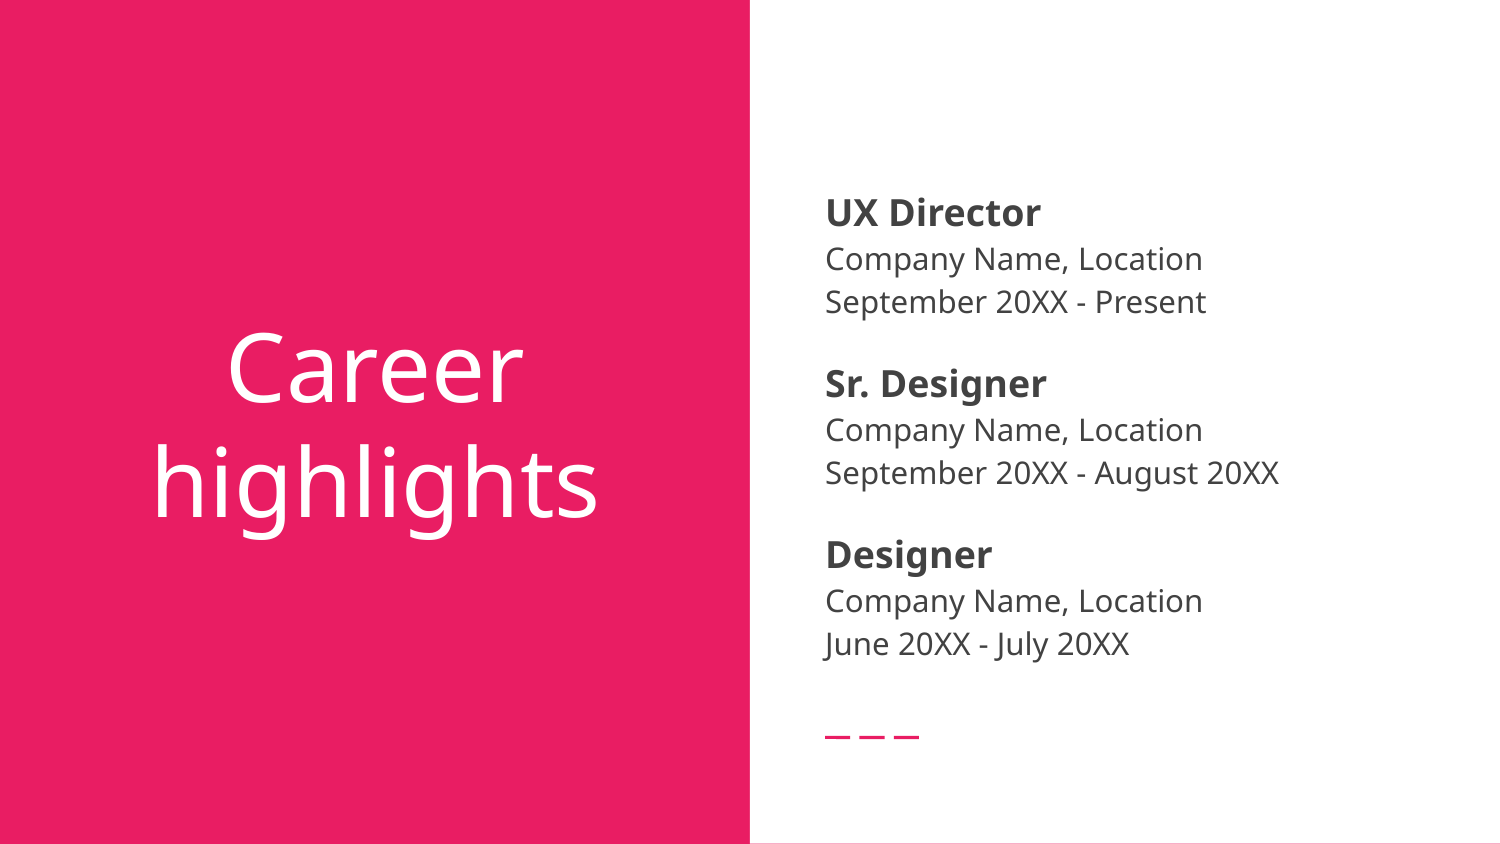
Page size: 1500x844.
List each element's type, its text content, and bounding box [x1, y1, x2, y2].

title Career highlights [43, 298, 708, 546]
list UX Director Company Name, Location September 20XX - Present Sr. Designer Company Name, Location September 20XX - August 20XX Designer Company Name, Location June 20XX - July 20XX [810, 118, 1455, 725]
